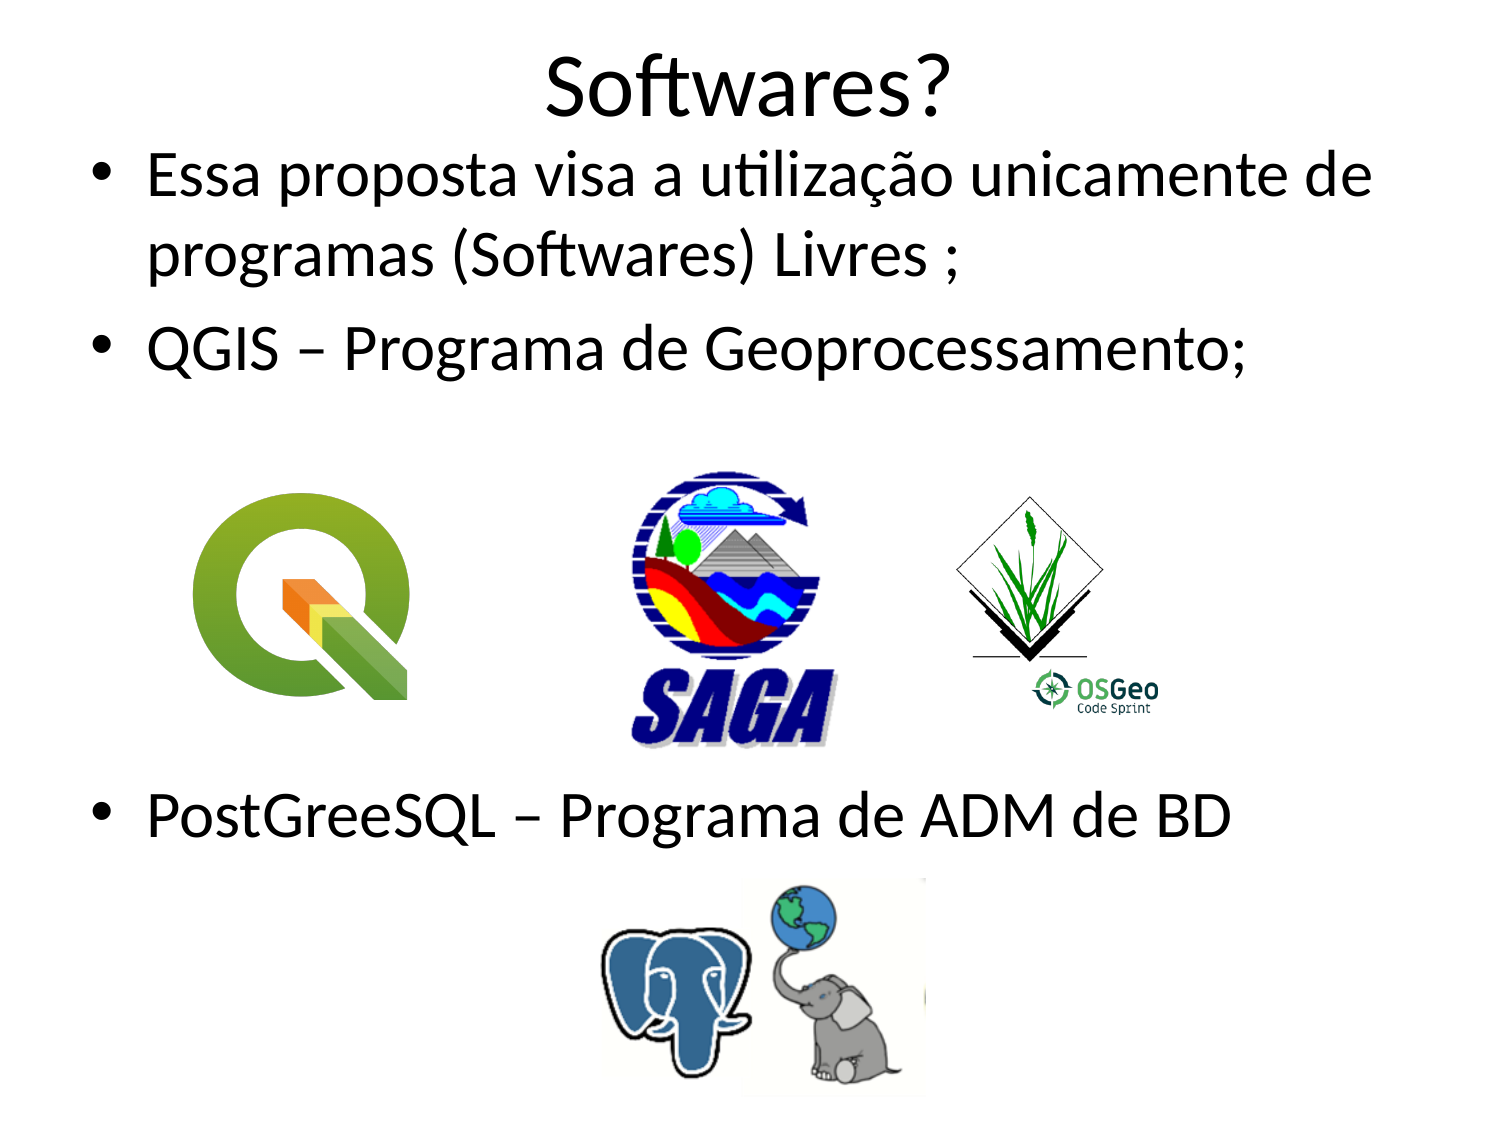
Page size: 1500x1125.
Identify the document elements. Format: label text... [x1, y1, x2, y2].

picture [956, 496, 1158, 715]
picture [597, 878, 926, 1102]
picture [615, 460, 851, 768]
title Softwares? [75, 0, 1425, 122]
list Essa proposta visa a utilização unicamente de programas (Softwares) Livres ; QGIS – Programa de Geoprocessamento; PostGreeSQL – Programa de ADM de BD [75, 122, 1425, 865]
picture [188, 484, 414, 709]
